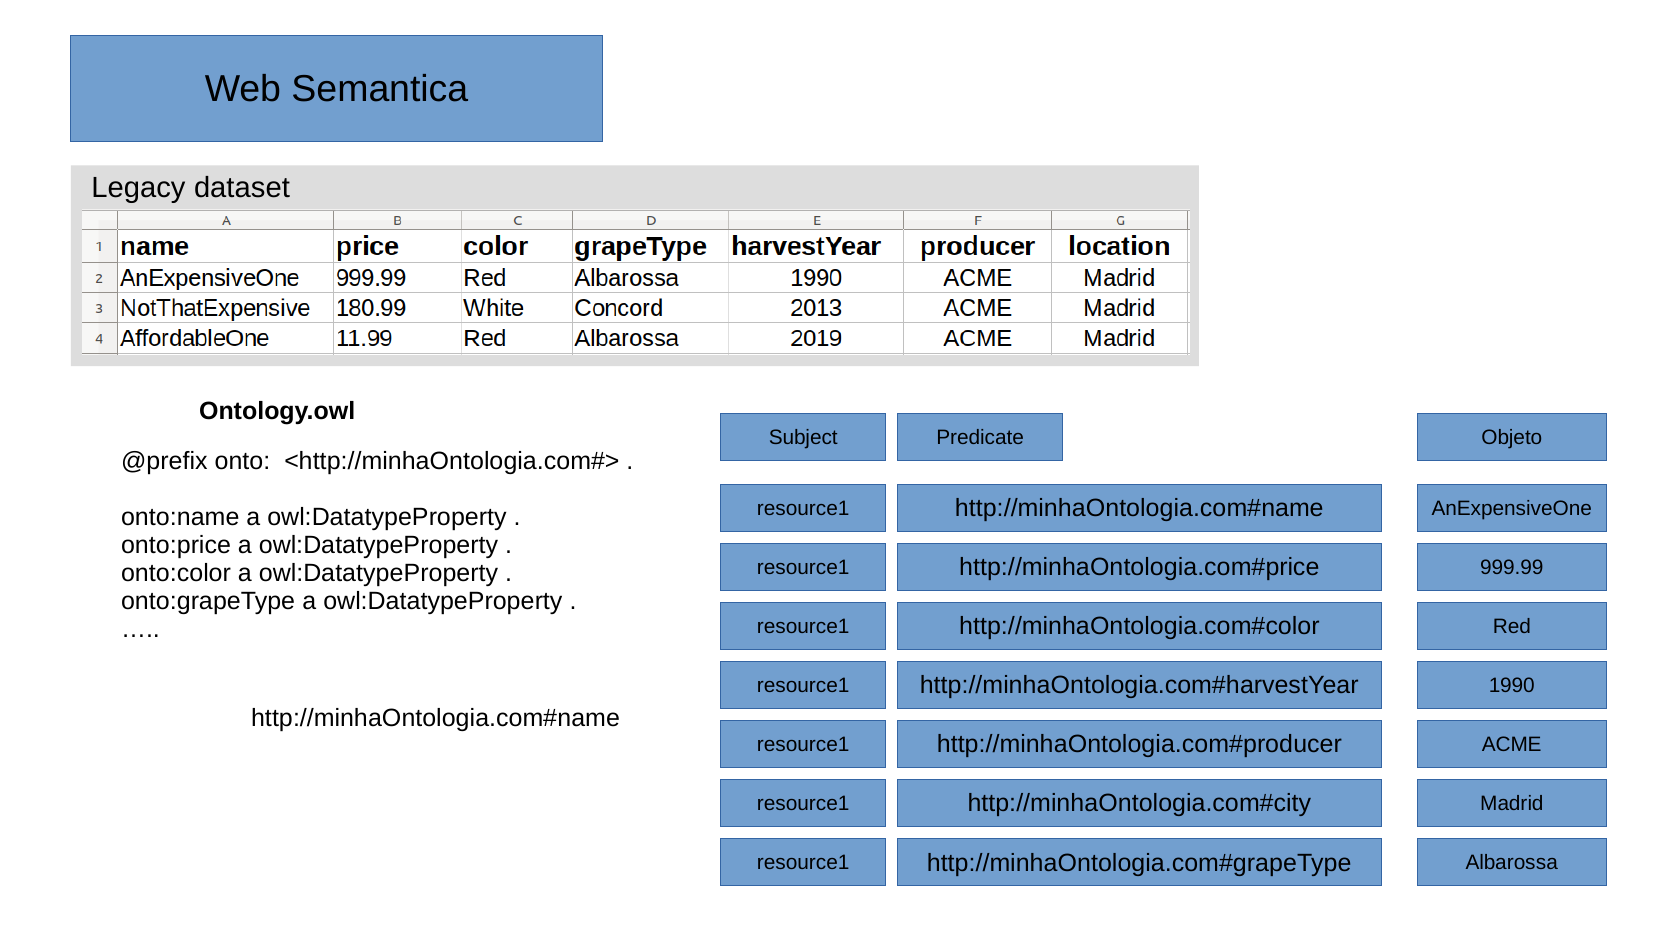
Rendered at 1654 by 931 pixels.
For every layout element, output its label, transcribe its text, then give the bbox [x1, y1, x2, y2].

text_box resource1 [720, 484, 886, 532]
text_box resource1 [720, 543, 886, 591]
picture [82, 209, 1190, 355]
text_box @prefix onto: <http://minhaOntologia.com#> . onto:name a owl:DatatypeProperty . onto:price a owl:DatatypeProperty . onto:color a owl:DatatypeProperty . onto:grapeType a owl:DatatypeProperty . ….. [106, 439, 668, 678]
text_box resource1 [720, 720, 886, 768]
text_box resource1 [720, 661, 886, 709]
text_box http://minhaOntologia.com#color [897, 602, 1382, 650]
text_box Red [1417, 602, 1607, 650]
text_box 999.99 [1417, 543, 1607, 591]
text_box 1990 [1417, 661, 1607, 709]
text_box resource1 [720, 602, 886, 650]
text_box http://minhaOntologia.com#harvestYear [897, 661, 1382, 709]
text_box Albarossa [1417, 838, 1607, 886]
text_box http://minhaOntologia.com#producer [897, 720, 1382, 768]
text_box Ontology.owl [184, 389, 390, 433]
text_box resource1 [720, 779, 886, 827]
text_box Legacy dataset [76, 163, 331, 212]
text_box Web Semantica [70, 35, 603, 142]
text_box Subject [720, 413, 886, 461]
text_box http://minhaOntologia.com#grapeType [897, 838, 1382, 886]
text_box Predicate [897, 413, 1063, 461]
text_box Madrid [1417, 779, 1607, 827]
text_box resource1 [720, 838, 886, 886]
text_box Objeto [1417, 413, 1607, 461]
text_box http://minhaOntologia.com#city [897, 779, 1382, 827]
text_box [70, 165, 1199, 367]
text_box ACME [1417, 720, 1607, 768]
text_box http://minhaOntologia.com#price [897, 543, 1382, 591]
text_box http://minhaOntologia.com#name [897, 484, 1382, 532]
text_box http://minhaOntologia.com#name [236, 696, 721, 740]
text_box AnExpensiveOne [1417, 484, 1607, 532]
